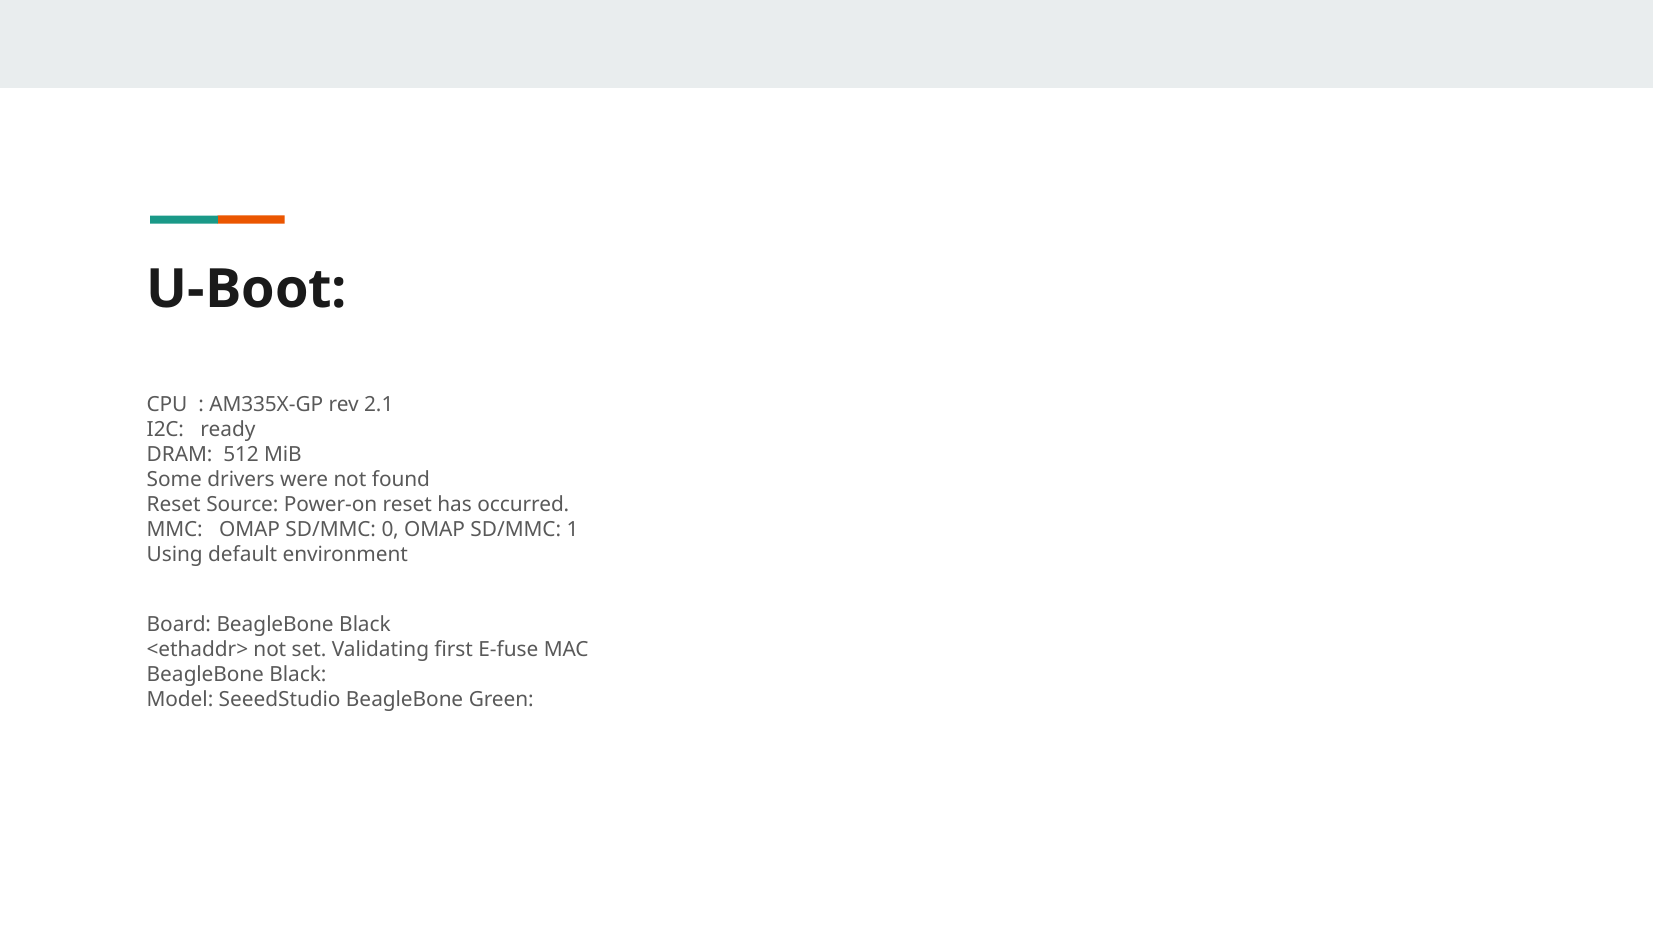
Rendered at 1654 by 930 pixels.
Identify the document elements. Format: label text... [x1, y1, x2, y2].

text_box U-Boot: [131, 238, 1522, 336]
text_box CPU : AM335X-GP rev 2.1 I2C: ready DRAM: 512 MiB Some drivers were not found Reset Source: Power-on reset has occurred. MMC: OMAP SD/MMC: 0, OMAP SD/MMC: 1 Using default environment Board: BeagleBone Black <ethaddr> not set. Validating first E-fuse MAC BeagleBone Black: Model: SeeedStudio BeagleBone Green: [131, 375, 1522, 785]
